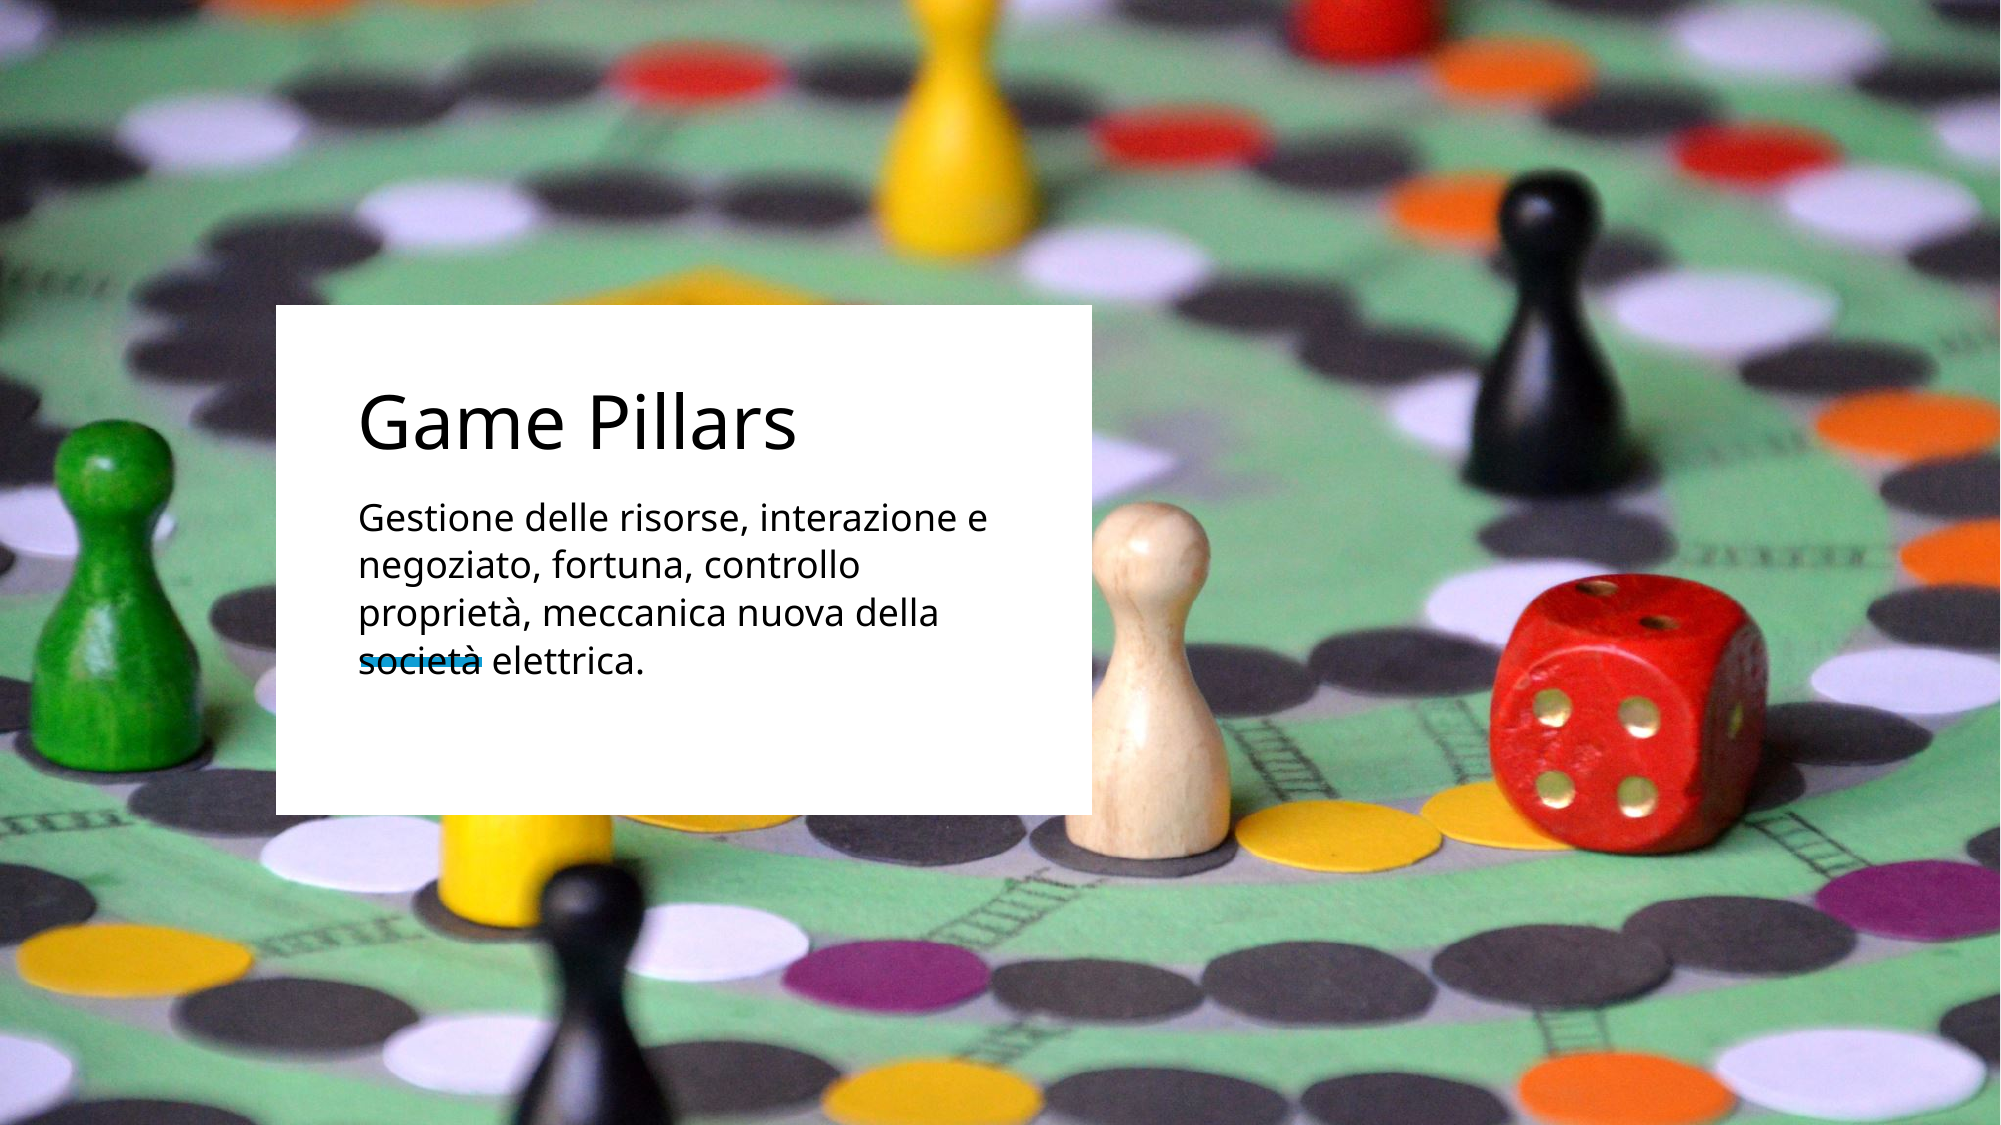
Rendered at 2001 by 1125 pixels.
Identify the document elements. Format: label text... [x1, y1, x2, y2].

text_box Gestione delle risorse, interazione e negoziato, fortuna, controllo proprietà, meccanica nuova della società elettrica. [342, 483, 1060, 642]
picture [0, 0, 2000, 1125]
title Game Pillars [342, 377, 1021, 483]
text_box [276, 305, 1092, 815]
